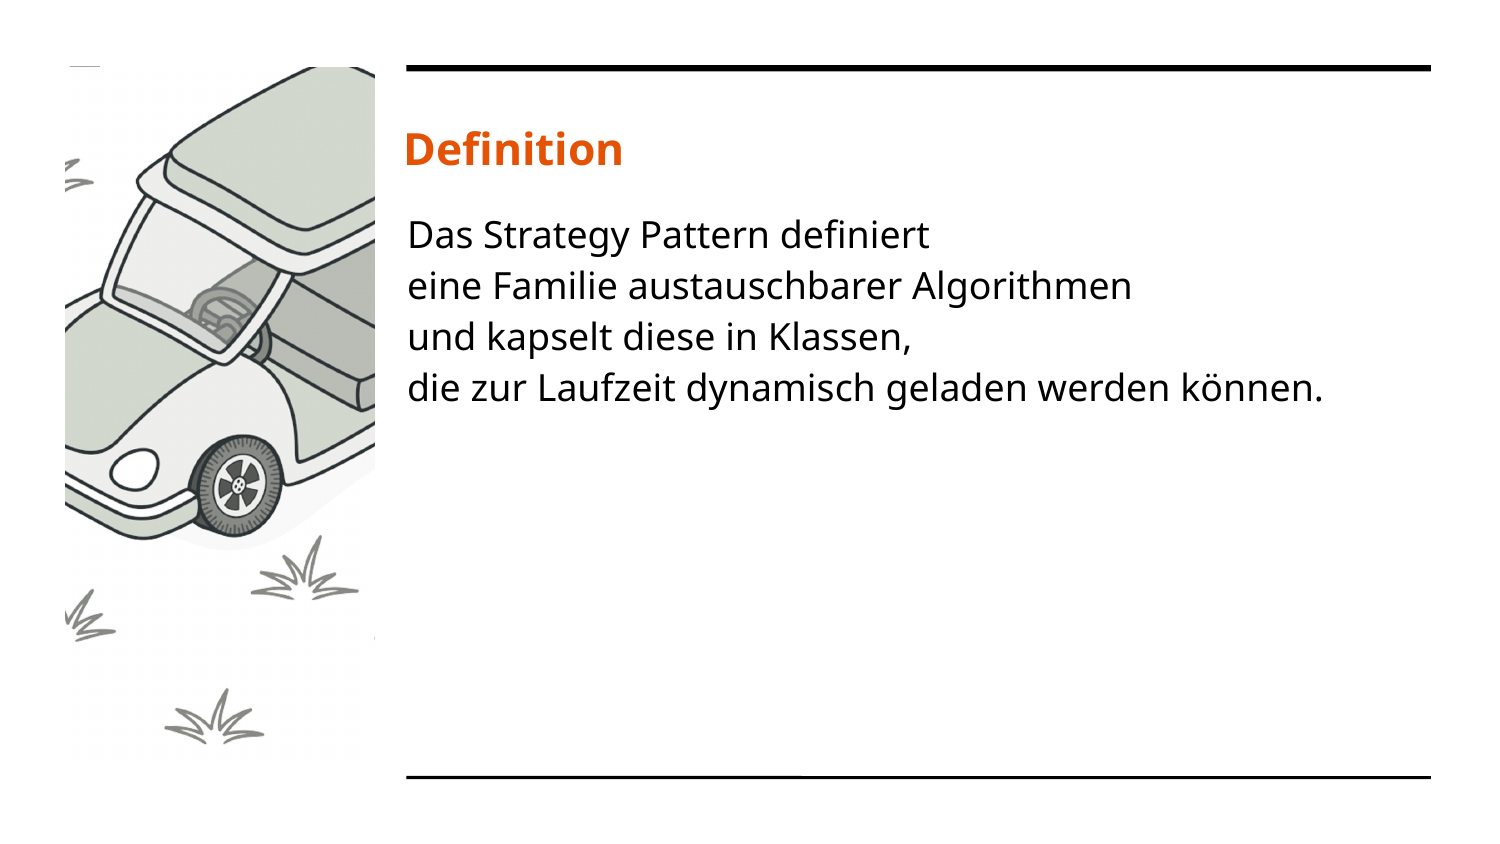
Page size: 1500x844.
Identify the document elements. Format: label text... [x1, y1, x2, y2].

title Definition [389, 103, 1428, 194]
subtitle Das Strategy Pattern definiert eine Familie austauschbarer Algorithmen und kapselt diese in Klassen, die zur Laufzeit dynamisch geladen werden können. [392, 193, 1431, 735]
picture [65, 67, 375, 780]
